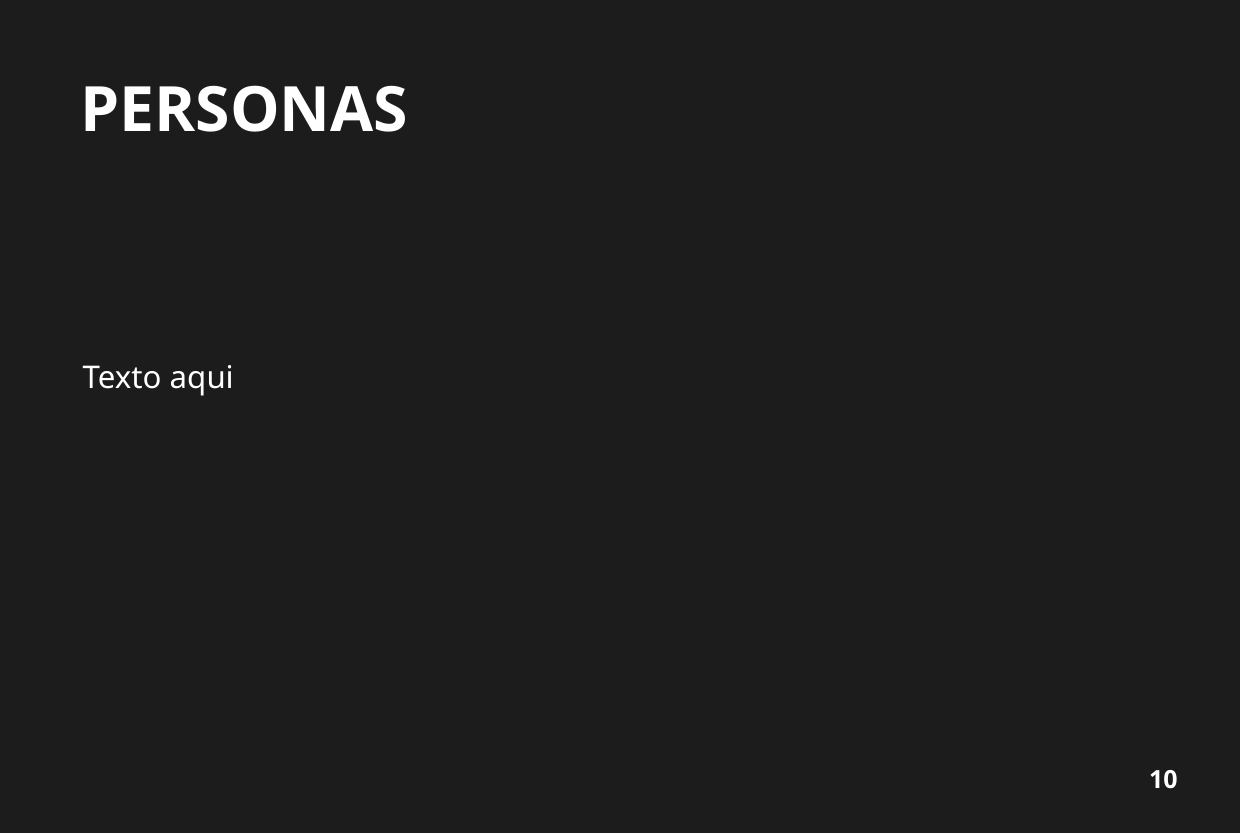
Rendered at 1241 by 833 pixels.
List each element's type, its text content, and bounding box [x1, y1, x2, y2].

title PERSONAS [80, 26, 1156, 188]
title 10 [1133, 756, 1193, 802]
text_box Texto aqui [82, 355, 1134, 537]
